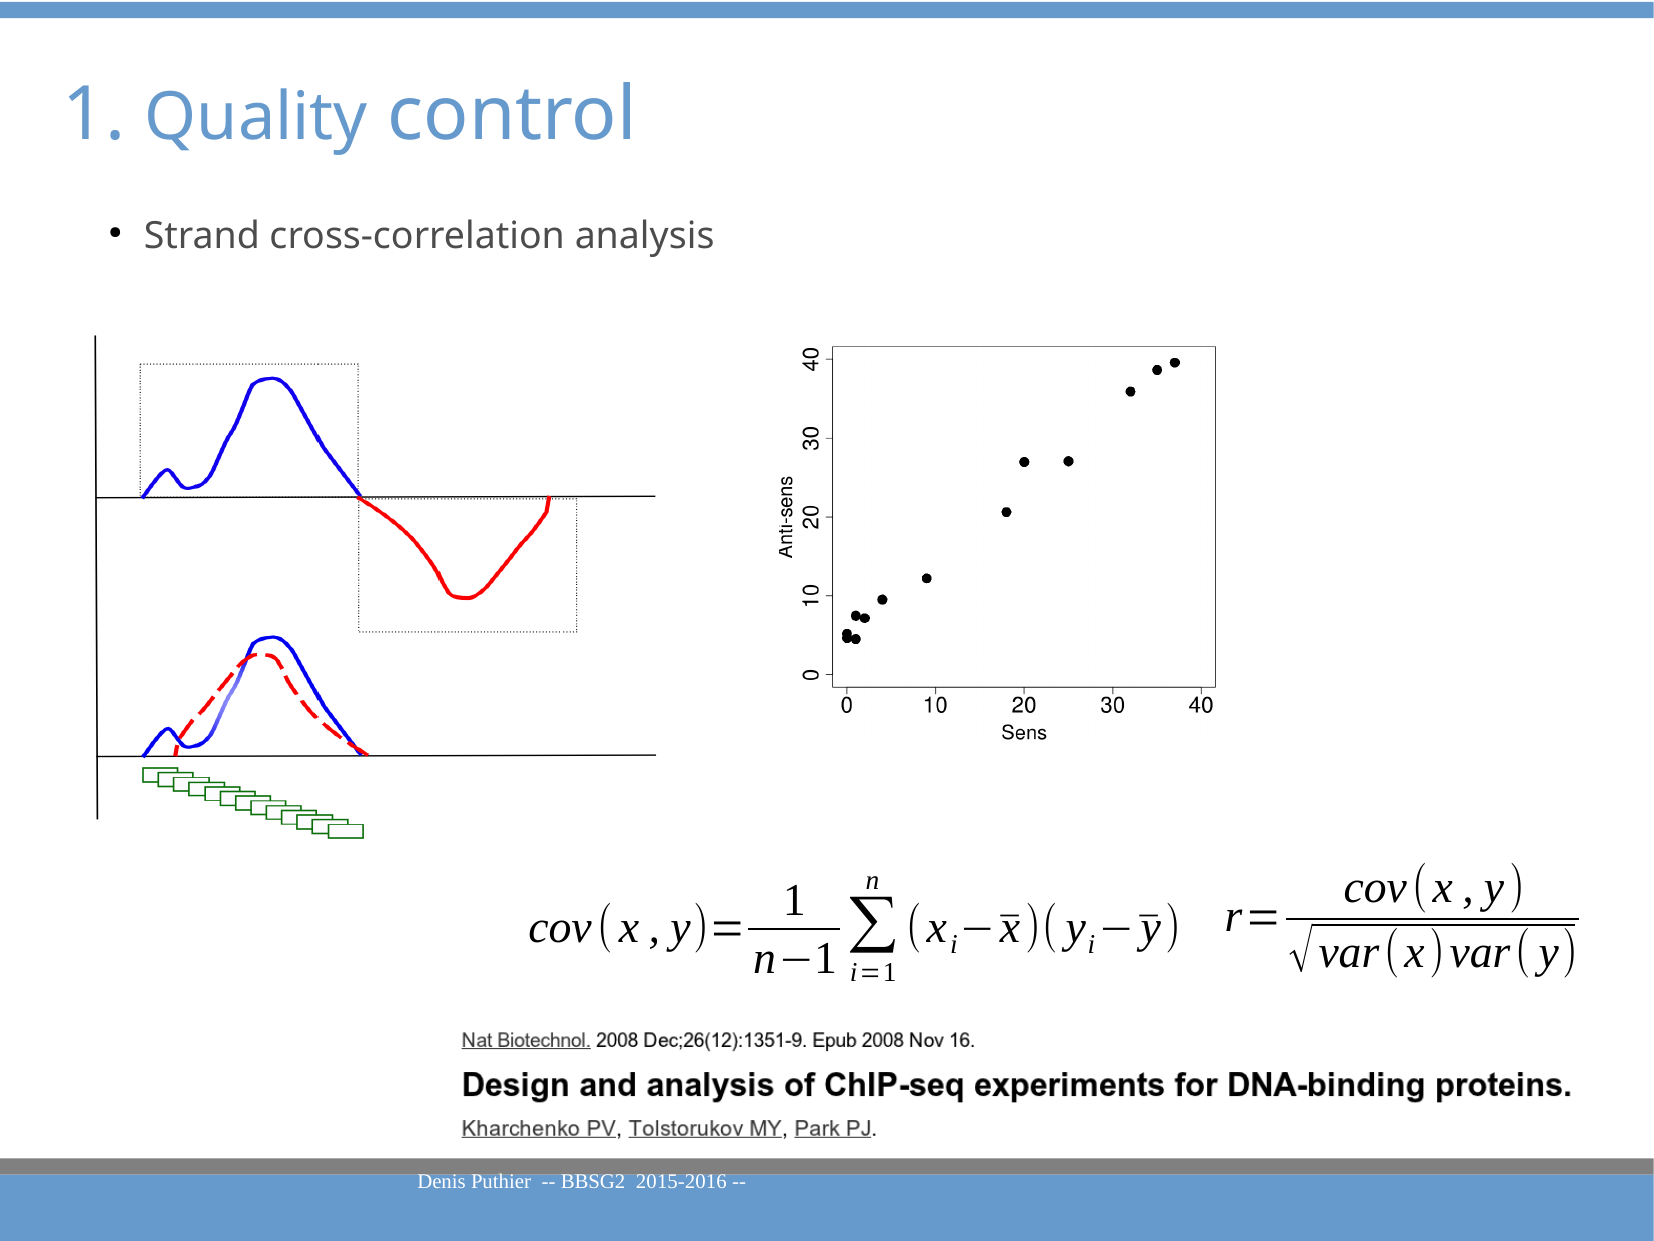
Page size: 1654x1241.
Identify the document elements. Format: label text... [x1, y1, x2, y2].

title 1. Quality control [0, 59, 1094, 161]
chart [1216, 859, 1588, 981]
picture [75, 330, 683, 842]
picture [779, 341, 1227, 742]
picture [447, 1023, 1583, 1141]
chart [522, 864, 1187, 988]
text_box Strand cross-correlation analysis [93, 200, 726, 267]
